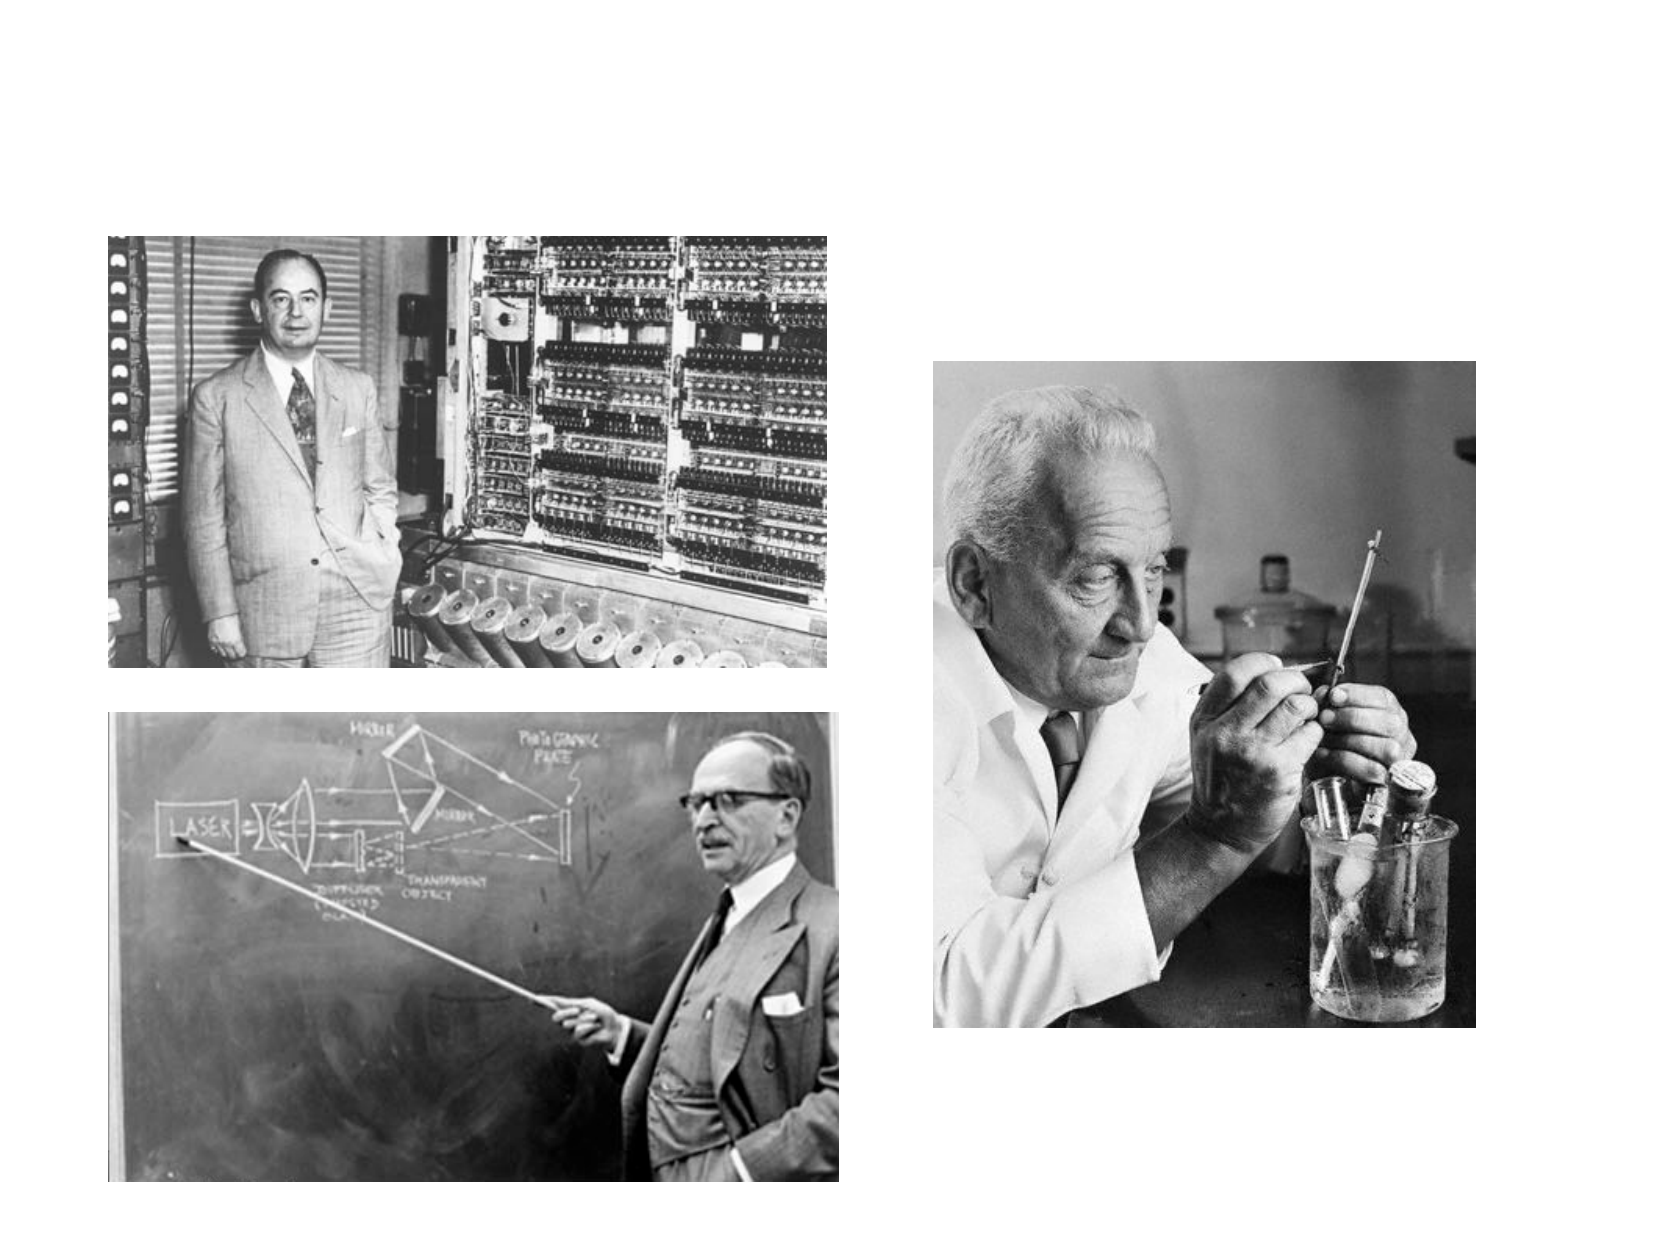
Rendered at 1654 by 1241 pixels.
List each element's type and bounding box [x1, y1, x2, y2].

picture [108, 712, 839, 1182]
picture [933, 361, 1476, 1028]
picture [108, 236, 827, 668]
